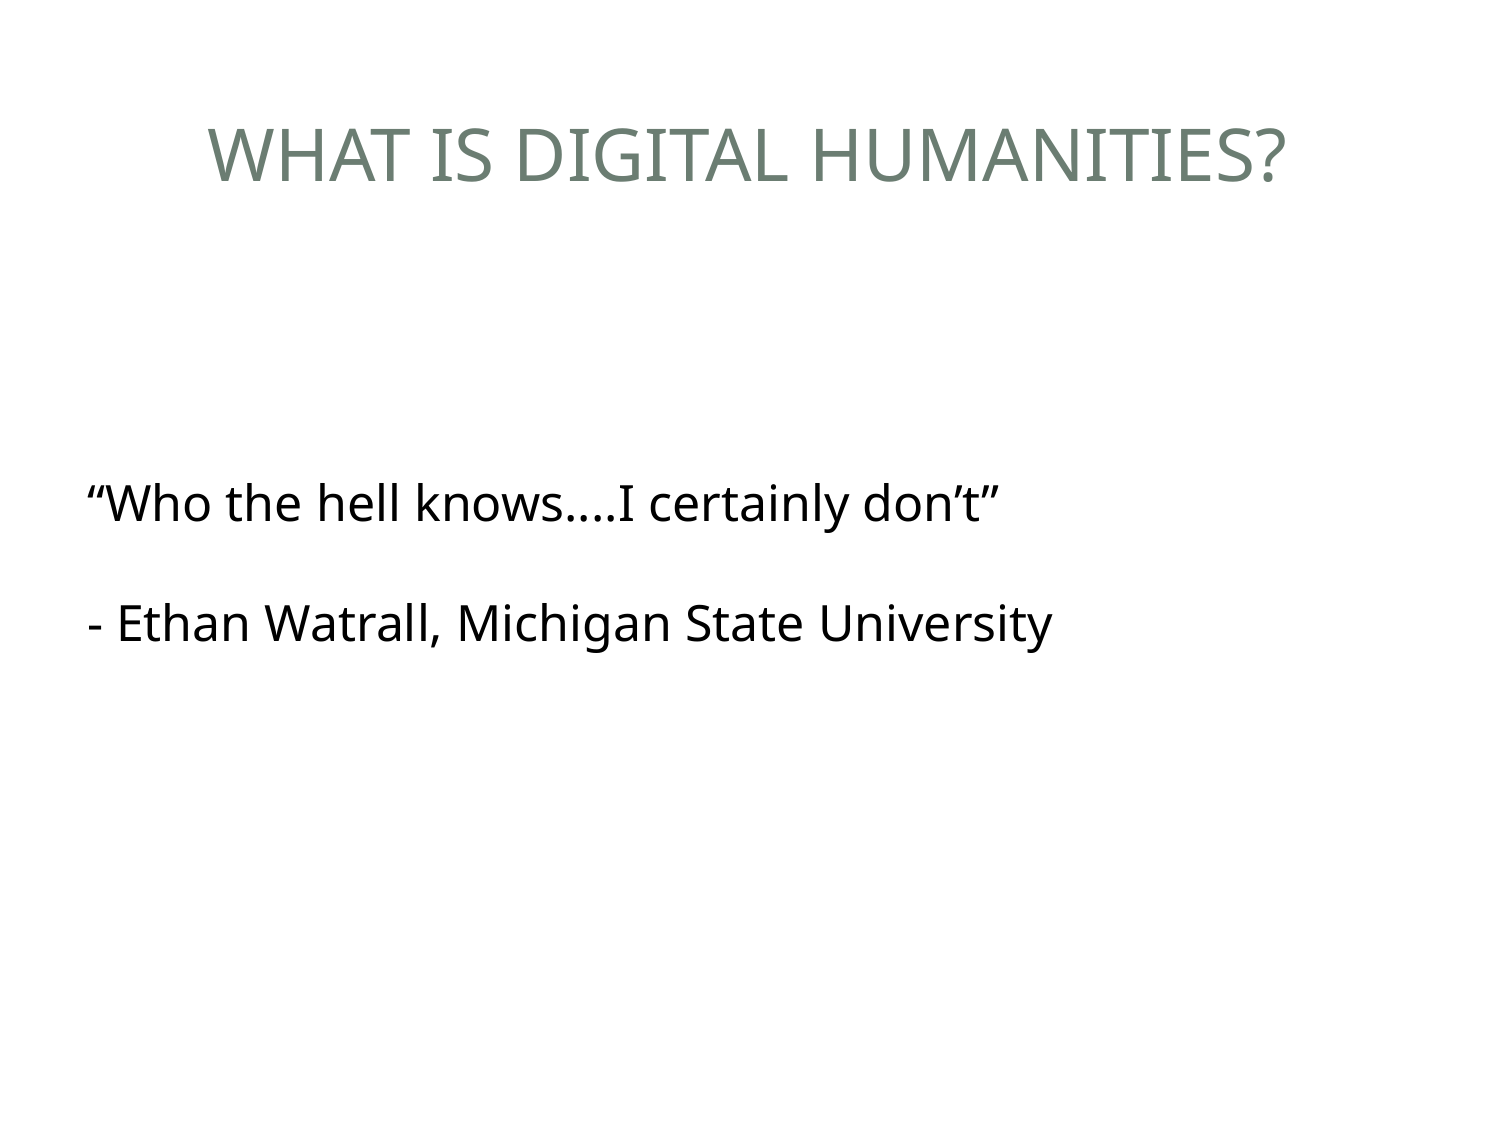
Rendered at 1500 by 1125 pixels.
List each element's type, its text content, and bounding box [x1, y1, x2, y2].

title What is digital Humanities? [69, 66, 1425, 238]
text_box “Who the hell knows....I certainly don’t” - Ethan Watrall, Michigan State University [72, 463, 1428, 659]
